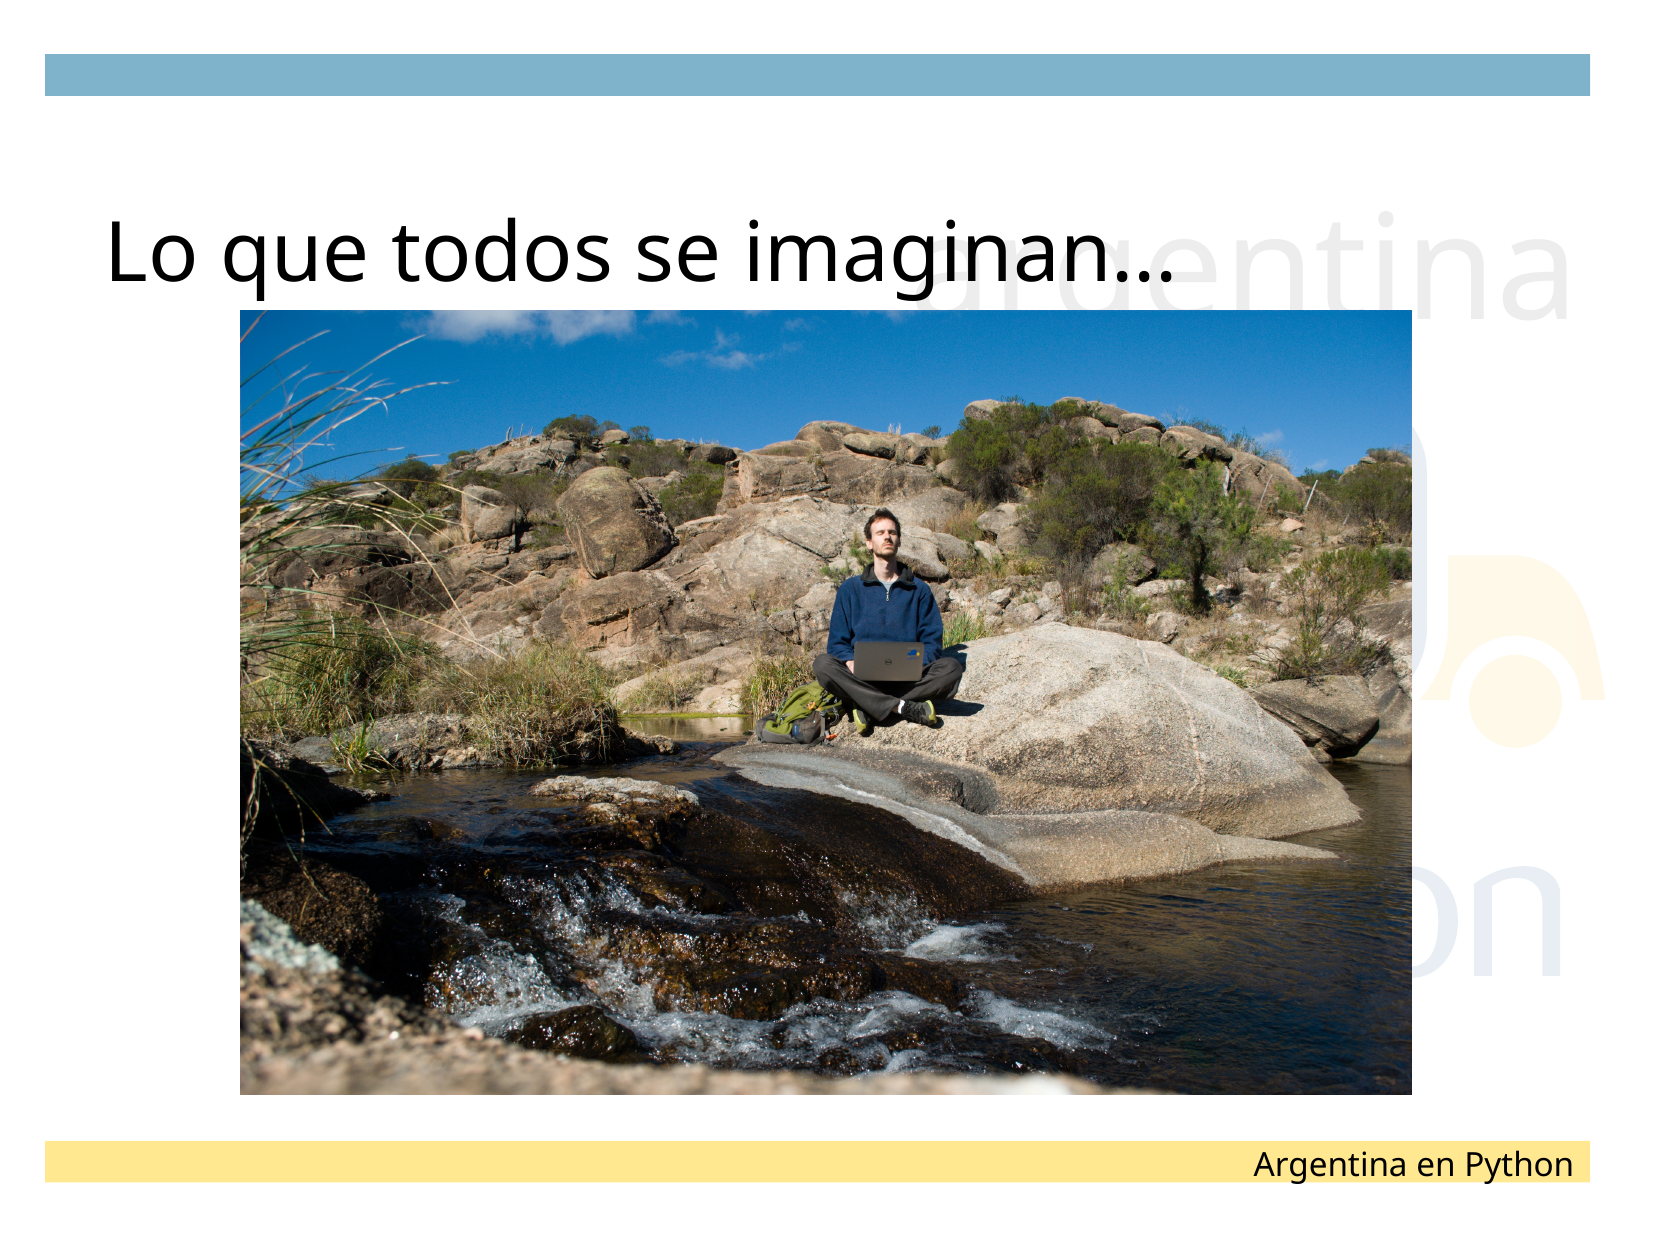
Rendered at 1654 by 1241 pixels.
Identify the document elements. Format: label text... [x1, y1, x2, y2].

text_box Lo que todos se imaginan... [90, 185, 1216, 294]
text_box Argentina en Python [1238, 1133, 1654, 1187]
picture [240, 208, 1606, 1096]
